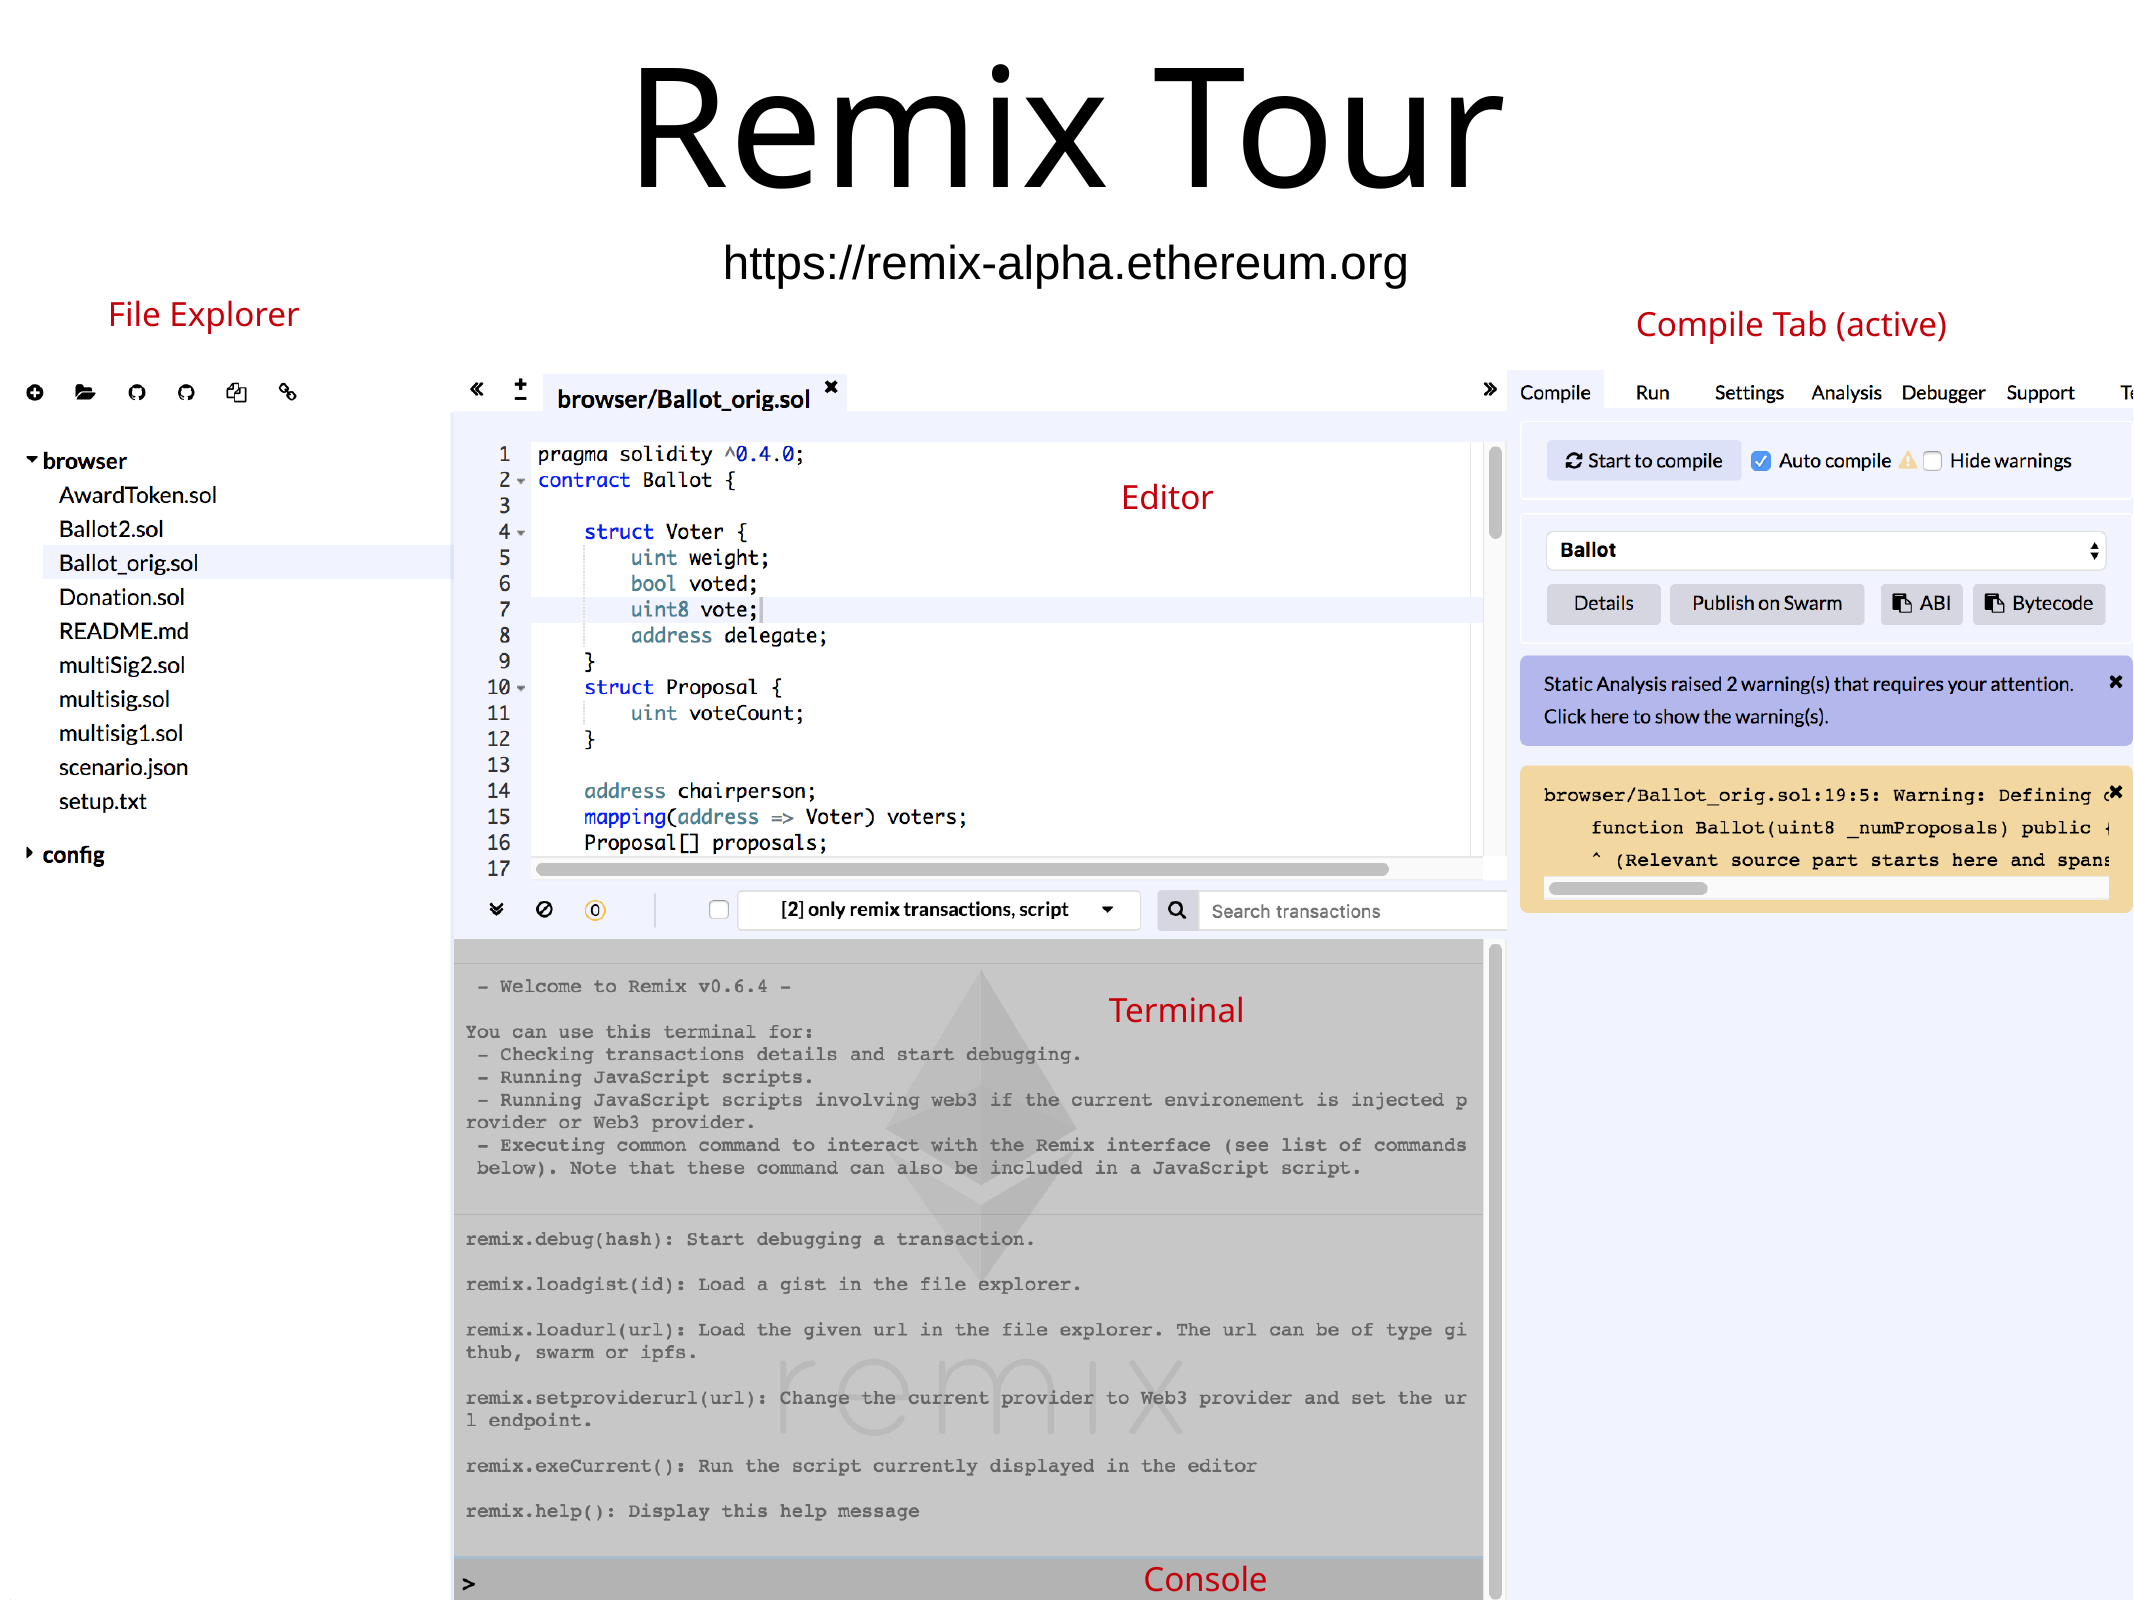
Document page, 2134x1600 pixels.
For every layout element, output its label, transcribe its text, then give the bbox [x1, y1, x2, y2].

text_box Editor [1112, 467, 1223, 525]
title Remix Tour [208, 13, 1925, 225]
text_box Terminal [1100, 981, 1254, 1038]
text_box Console [1134, 1549, 1277, 1600]
text_box Compile Tab (active) [1627, 294, 1956, 352]
picture [10, 370, 2134, 1600]
text_box File Explorer [99, 285, 309, 342]
subtitle https://remix-alpha.ethereum.org [208, 225, 1925, 370]
